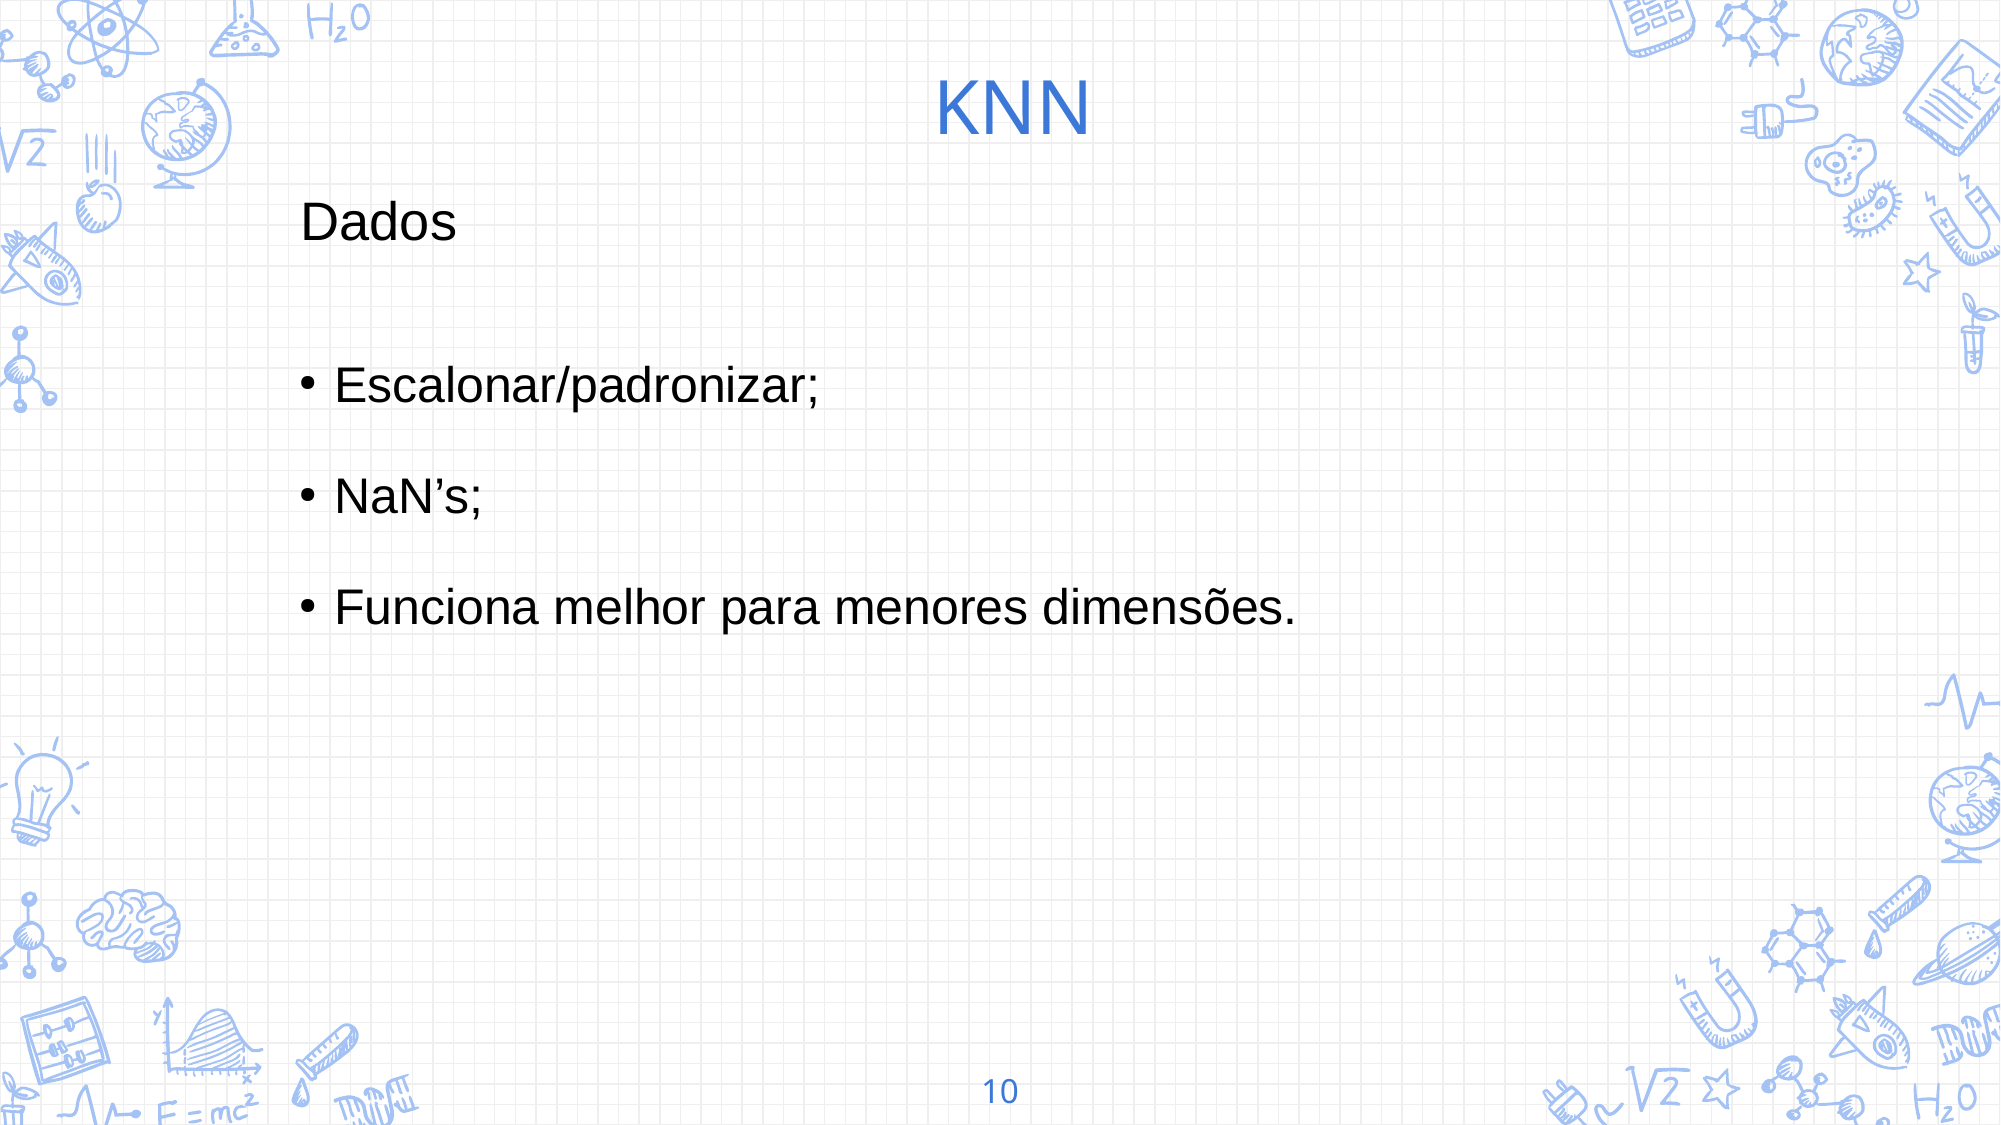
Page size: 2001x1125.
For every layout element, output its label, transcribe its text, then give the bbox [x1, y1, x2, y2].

text_box Escalonar/padronizar; NaN’s; Funciona melhor para menores dimensões. [284, 349, 1314, 643]
text_box Dados [285, 184, 473, 260]
text_box KNN [918, 47, 1323, 150]
text_box <número> [939, 1061, 1060, 1125]
